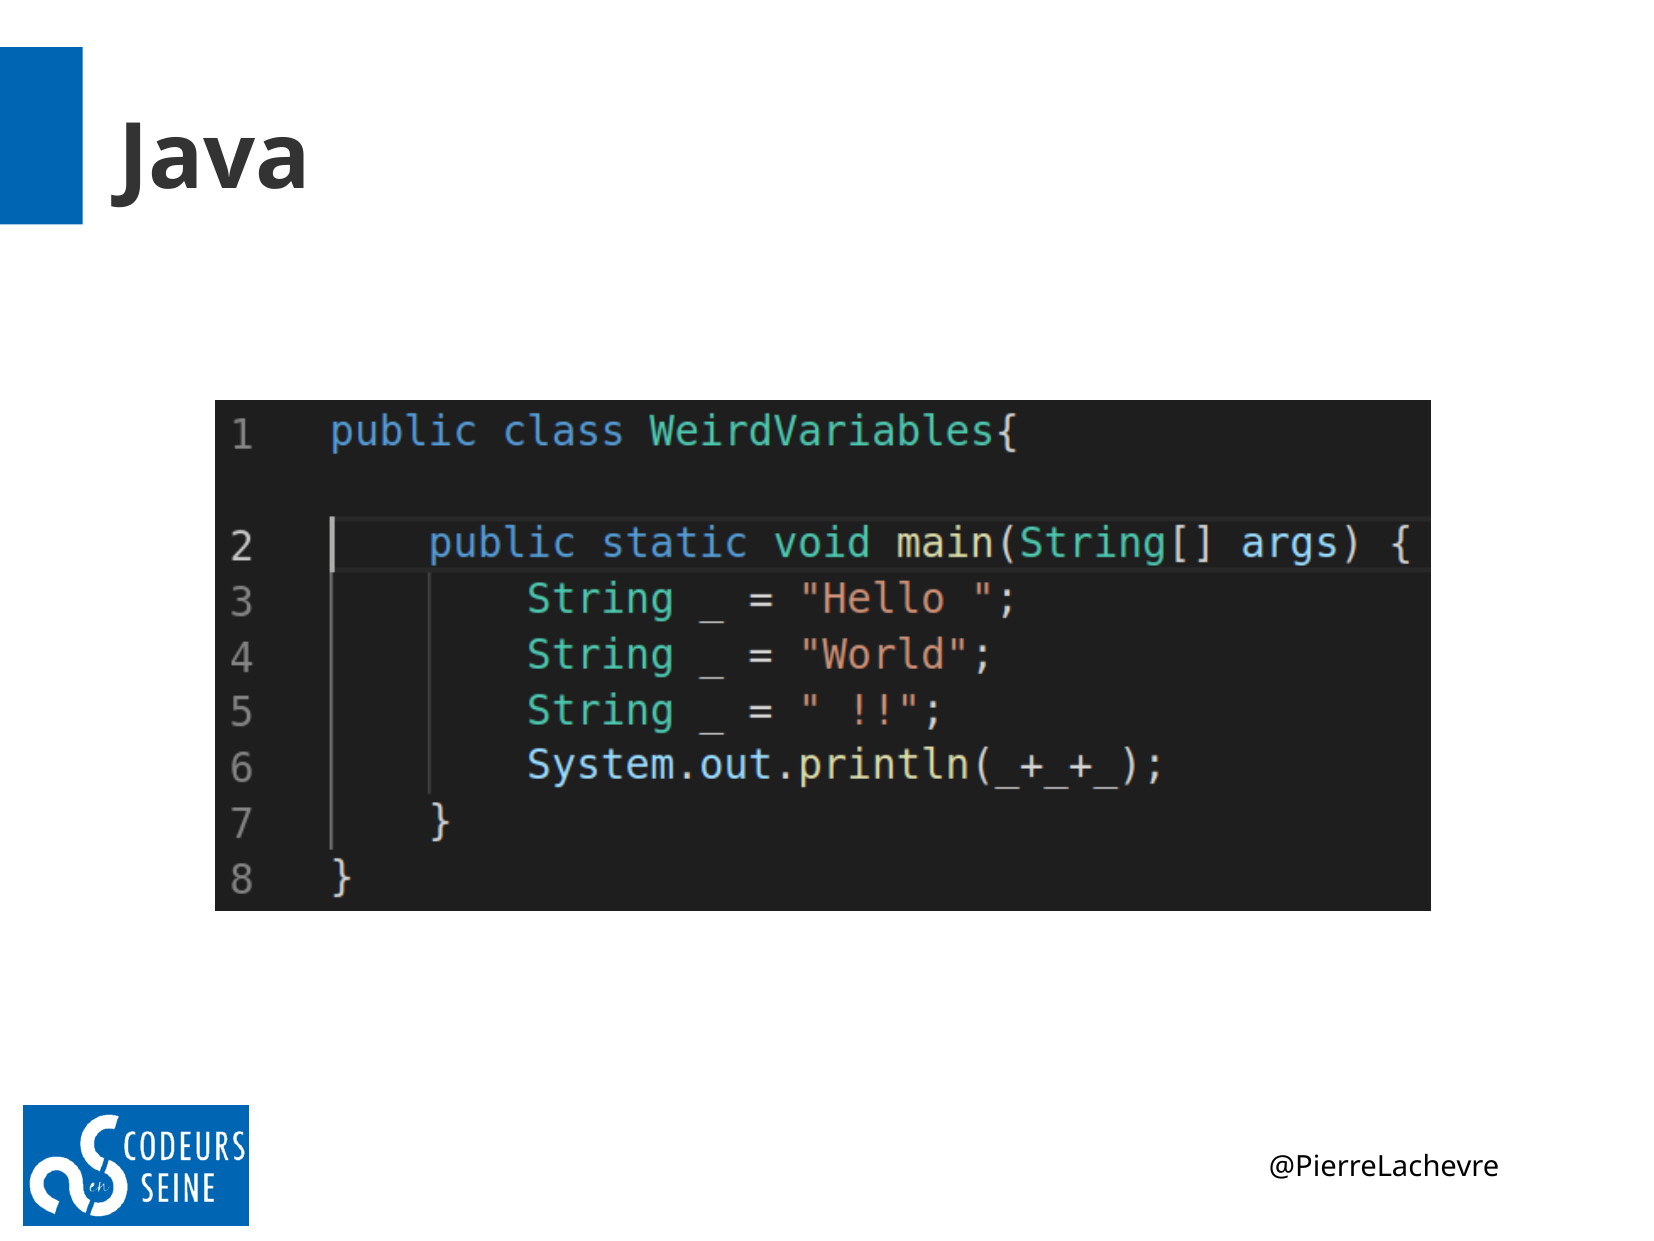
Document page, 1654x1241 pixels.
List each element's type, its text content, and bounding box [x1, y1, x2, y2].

picture [23, 1105, 249, 1226]
picture [215, 400, 1431, 911]
title Java [118, 49, 1571, 257]
